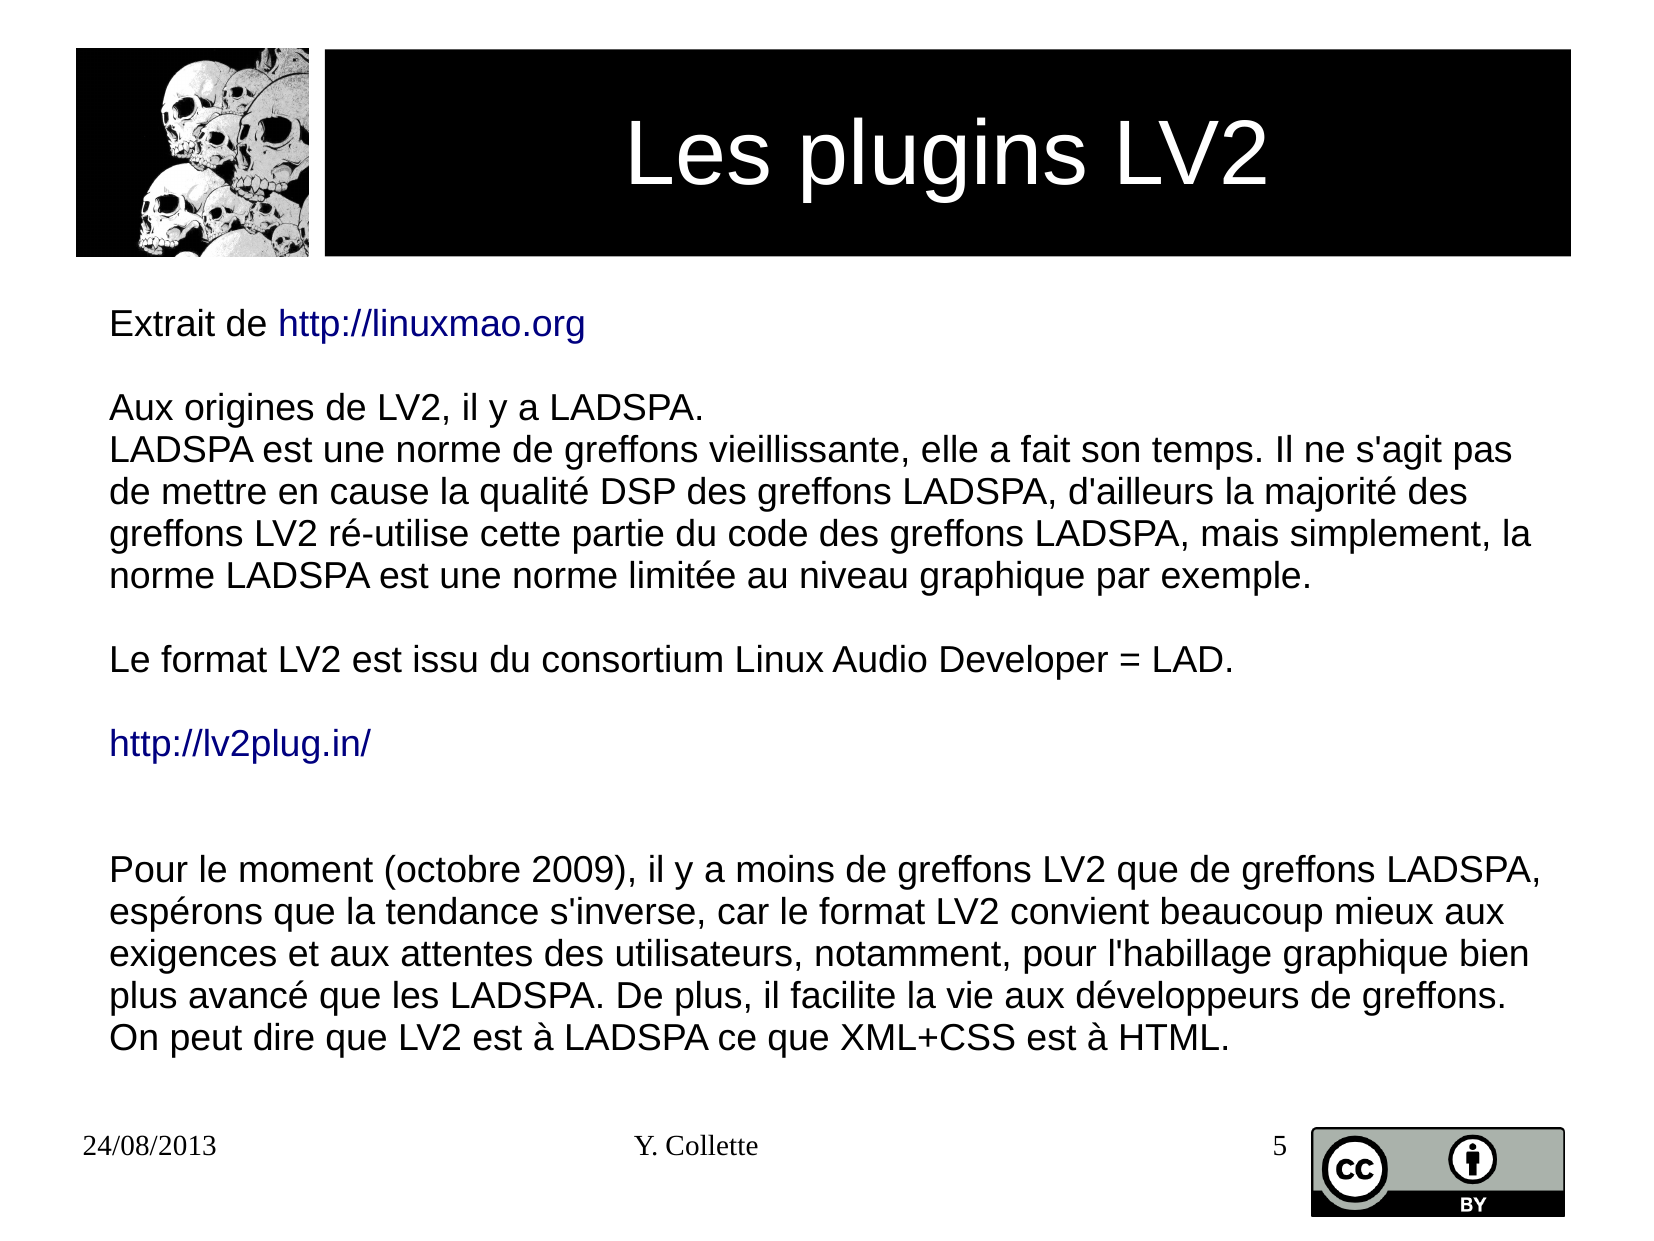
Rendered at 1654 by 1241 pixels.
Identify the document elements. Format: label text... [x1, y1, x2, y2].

picture [1311, 1127, 1565, 1217]
text_box Extrait de http://linuxmao.org Aux origines de LV2, il y a LADSPA. LADSPA est une norme de greffons vieillissante, elle a fait son temps. Il ne s'agit pas de mettre en cause la qualité DSP des greffons LADSPA, d'ailleurs la majorité des greffons LV2 ré-utilise cette partie du code des greffons LADSPA, mais simplement, la norme LADSPA est une norme limitée au niveau graphique par exemple. Le format LV2 est issu du consortium Linux Audio Developer = LAD. http://lv2plug.in/ Pour le moment (octobre 2009), il y a moins de greffons LV2 que de greffons LADSPA, espérons que la tendance s'inverse, car le format LV2 convient beaucoup mieux aux exigences et aux attentes des utilisateurs, notamment, pour l'habillage graphique bien plus avancé que les LADSPA. De plus, il facilite la vie aux développeurs de greffons. On peut dire que LV2 est à LADSPA ce que XML+CSS est à HTML. [94, 295, 1560, 1108]
title Les plugins LV2 [324, 49, 1571, 257]
picture [76, 48, 309, 257]
